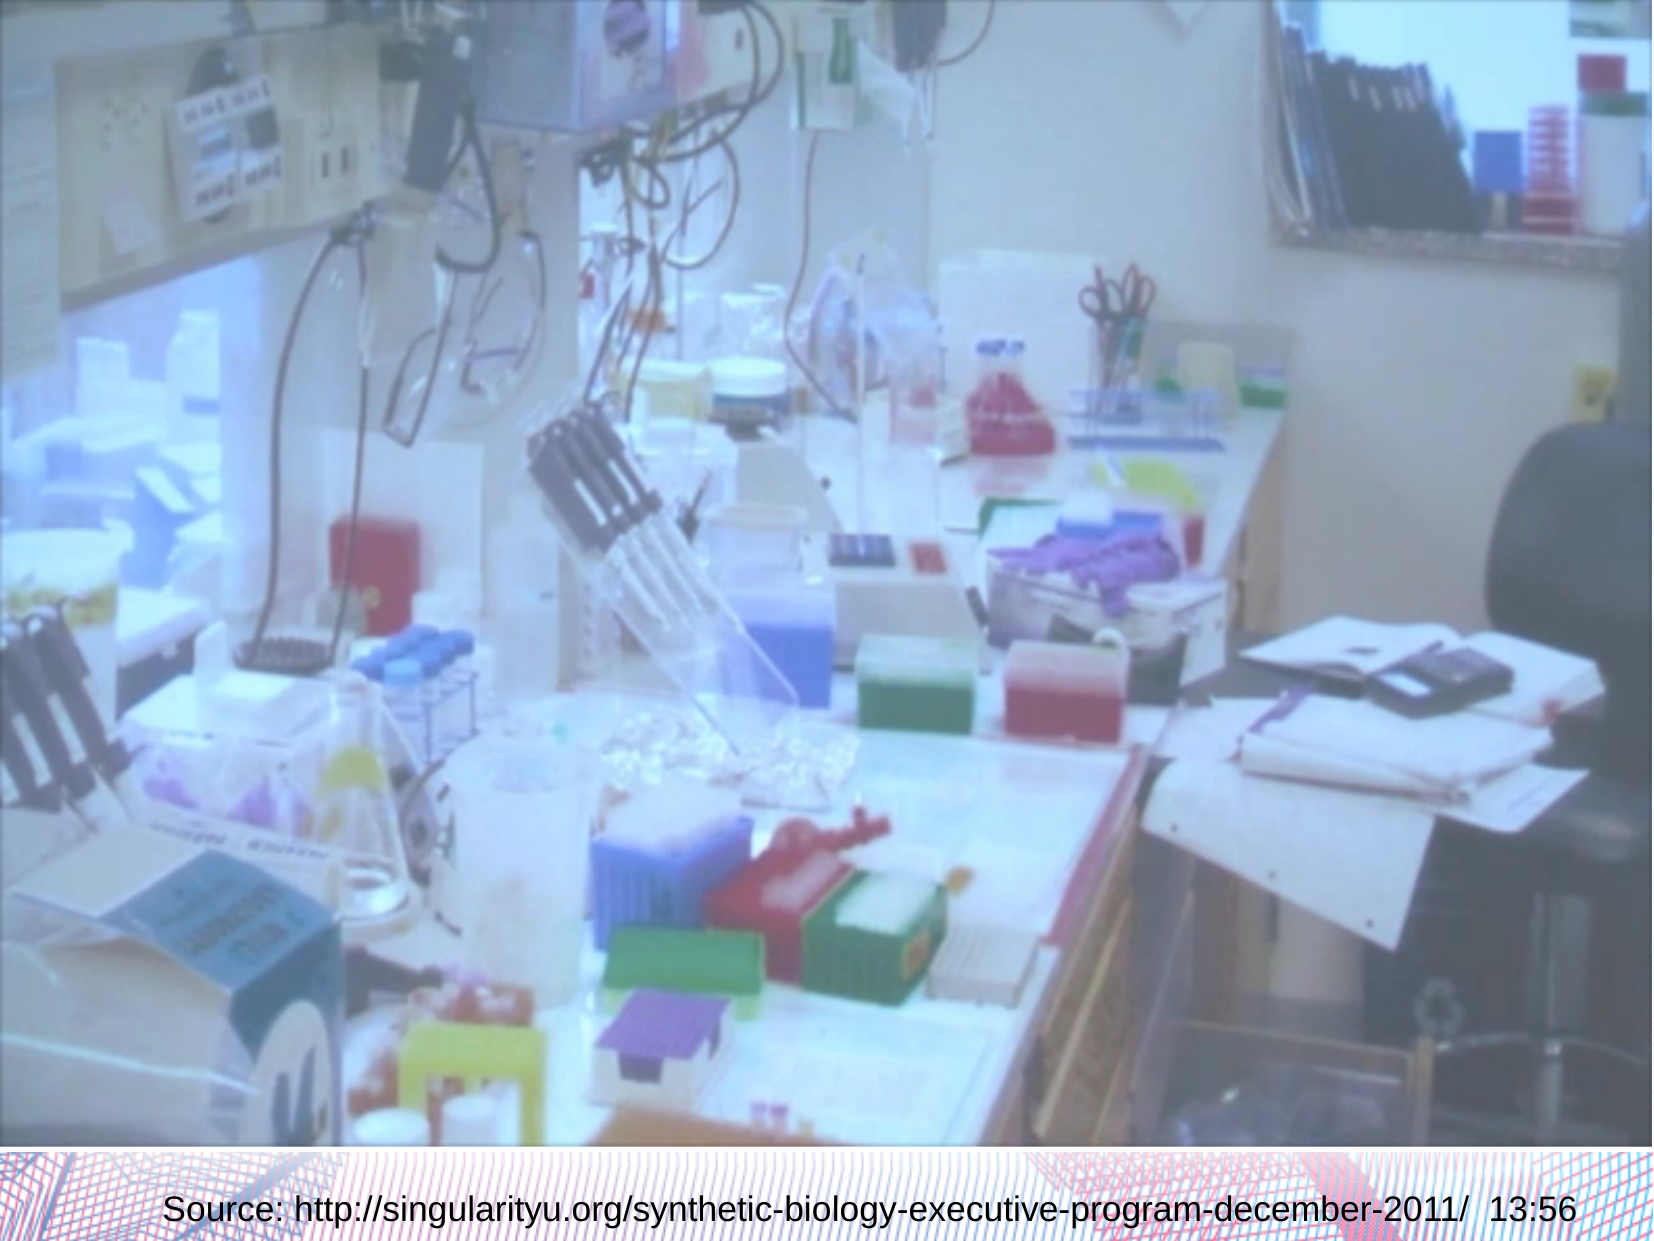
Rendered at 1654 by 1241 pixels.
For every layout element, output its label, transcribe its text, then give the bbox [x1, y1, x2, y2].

picture [0, 0, 1654, 1241]
text_box Source: http://singularityu.org/synthetic-biology-executive-program-december-2011/ 13:56 [147, 1181, 1624, 1236]
